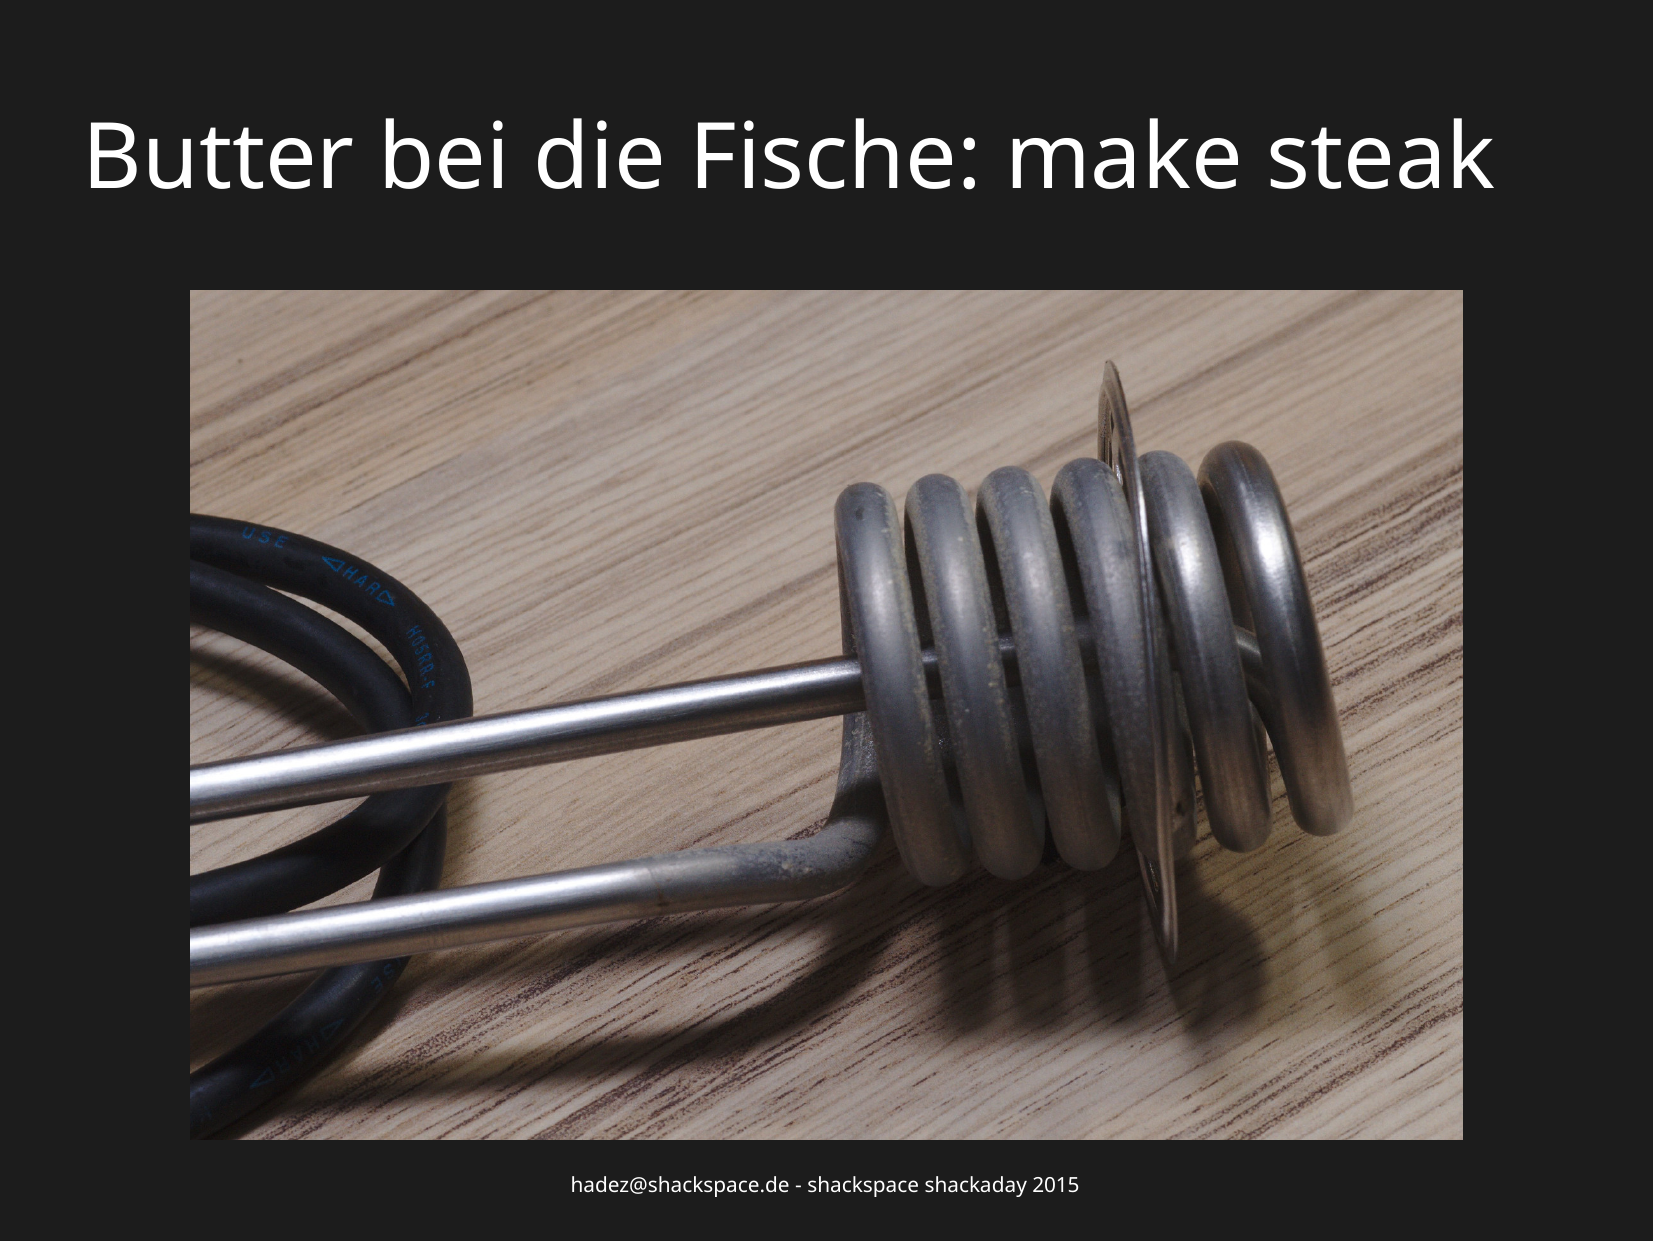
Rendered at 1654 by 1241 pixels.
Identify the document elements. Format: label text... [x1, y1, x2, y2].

picture [190, 290, 1463, 1140]
title Butter bei die Fische: make steak [82, 49, 1571, 257]
